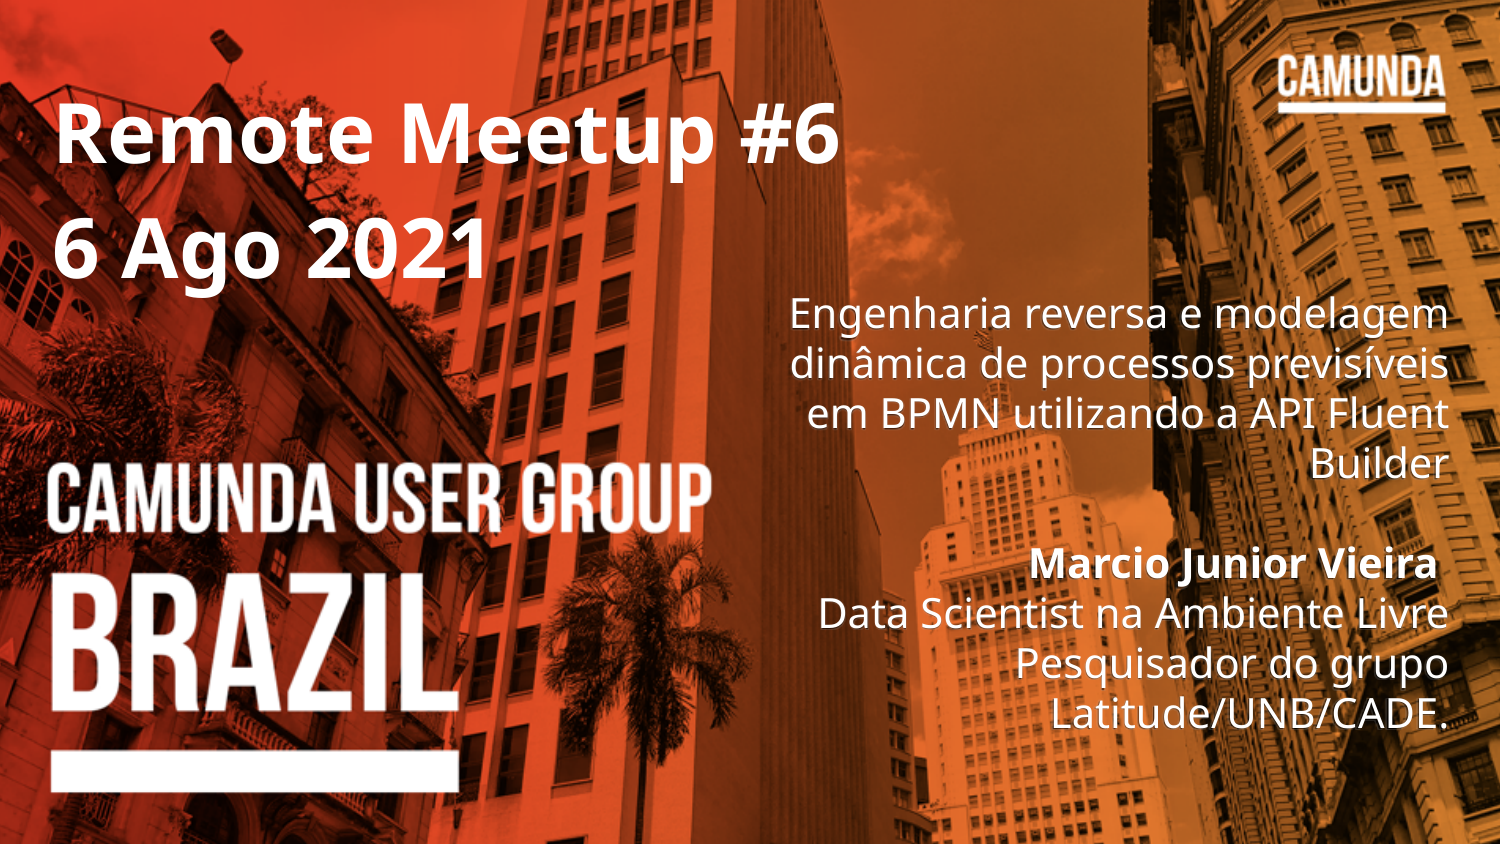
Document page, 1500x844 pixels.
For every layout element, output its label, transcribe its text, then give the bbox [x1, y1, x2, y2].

text_box Engenharia reversa e modelagem dinâmica de processos previsíveis em BPMN utilizando a API Fluent Builder Marcio Junior Vieira Data Scientist na Ambiente Livre Pesquisador do grupo Latitude/UNB/CADE. [724, 271, 1465, 352]
text_box Remote Meetup #6 6 Ago 2021 [1001, 352, 1150, 374]
text_box Remote Meetup #6 6 Ago 2021 [37, 50, 1150, 374]
text_box Remote Meetup #6 6 Ago 2021 [811, 352, 998, 374]
picture [0, 0, 1500, 844]
